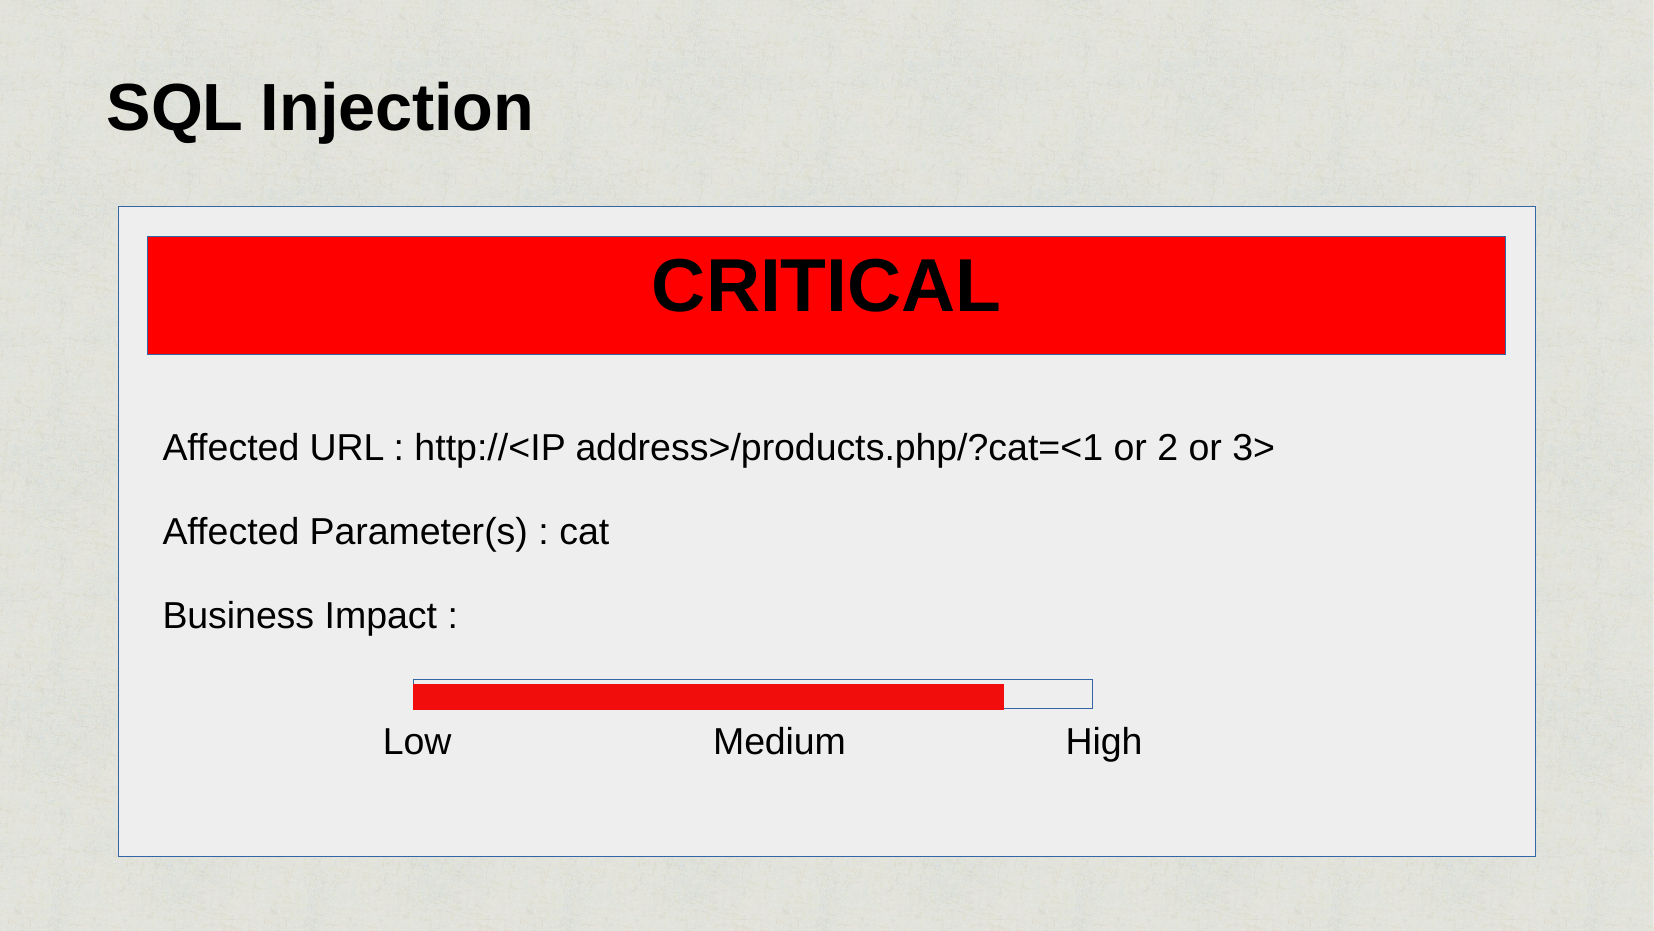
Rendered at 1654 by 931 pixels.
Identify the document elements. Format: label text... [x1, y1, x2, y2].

picture [0, 0, 1654, 931]
text_box CRITICAL [147, 236, 1506, 355]
text_box [118, 206, 1536, 857]
title SQL Injection [106, 29, 1595, 185]
text_box Affected URL : http://<IP address>/products.php/?cat=<1 or 2 or 3> Affected Parameter(s) : cat Business Impact : Low Medium High [147, 418, 1447, 812]
